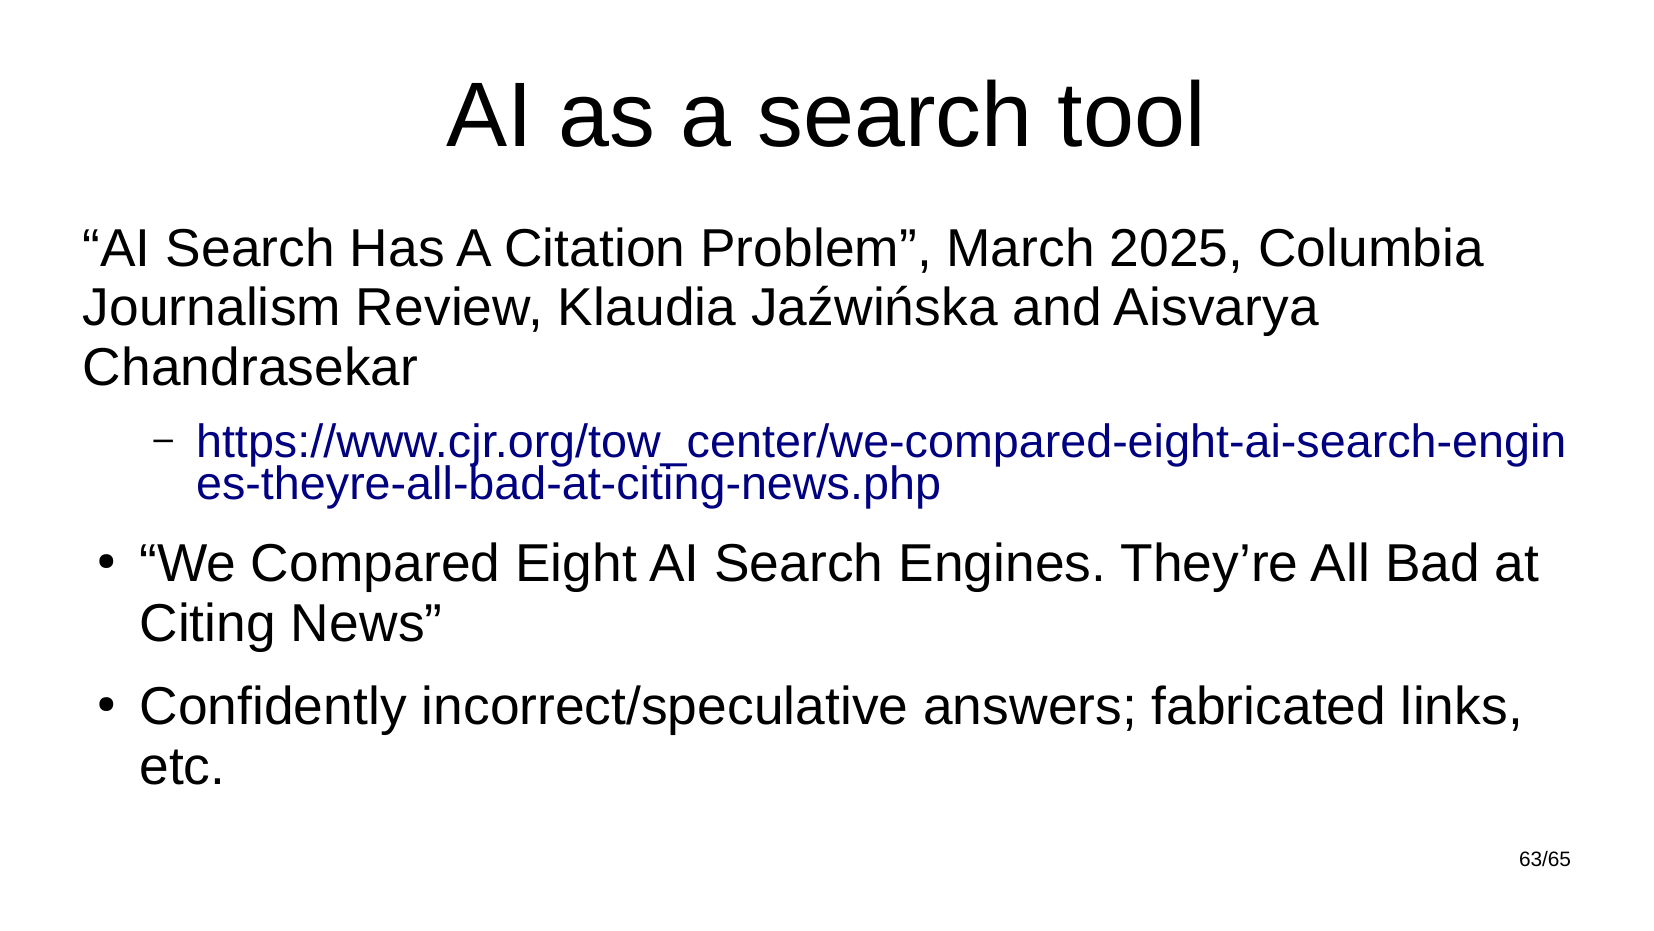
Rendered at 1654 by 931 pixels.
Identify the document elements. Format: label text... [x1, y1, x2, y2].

title AI as a search tool [82, 37, 1571, 193]
list “AI Search Has A Citation Problem”, March 2025, Columbia Journalism Review, Klaudia Jaźwińska and Aisvarya Chandrasekar https://www.cjr.org/tow_center/we-compared-eight-ai-search-engines-theyre-all-bad-at-citing-news.php “We Compared Eight AI Search Engines. They’re All Bad at Citing News” Confidently incorrect/speculative answers; fabricated links, etc. [82, 217, 1571, 758]
